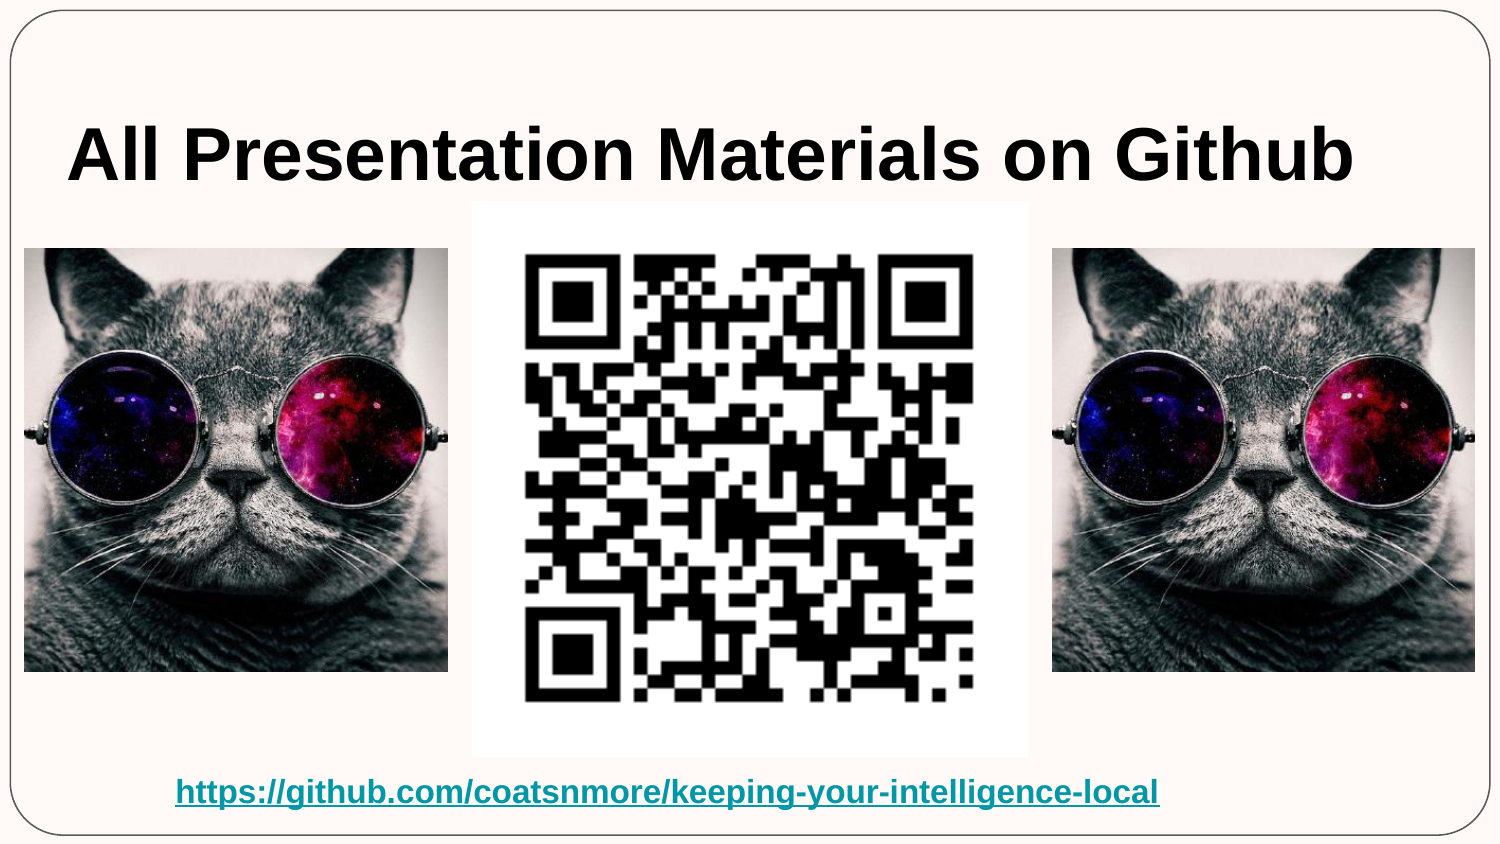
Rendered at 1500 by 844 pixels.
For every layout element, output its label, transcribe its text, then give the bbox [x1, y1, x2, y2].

title https://github.com/coatsnmore/keeping-your-intelligence-local [85, 745, 1472, 835]
title All Presentation Materials on Github [51, 85, 1449, 224]
picture [24, 248, 448, 672]
picture [1052, 248, 1475, 672]
picture [472, 201, 1028, 757]
